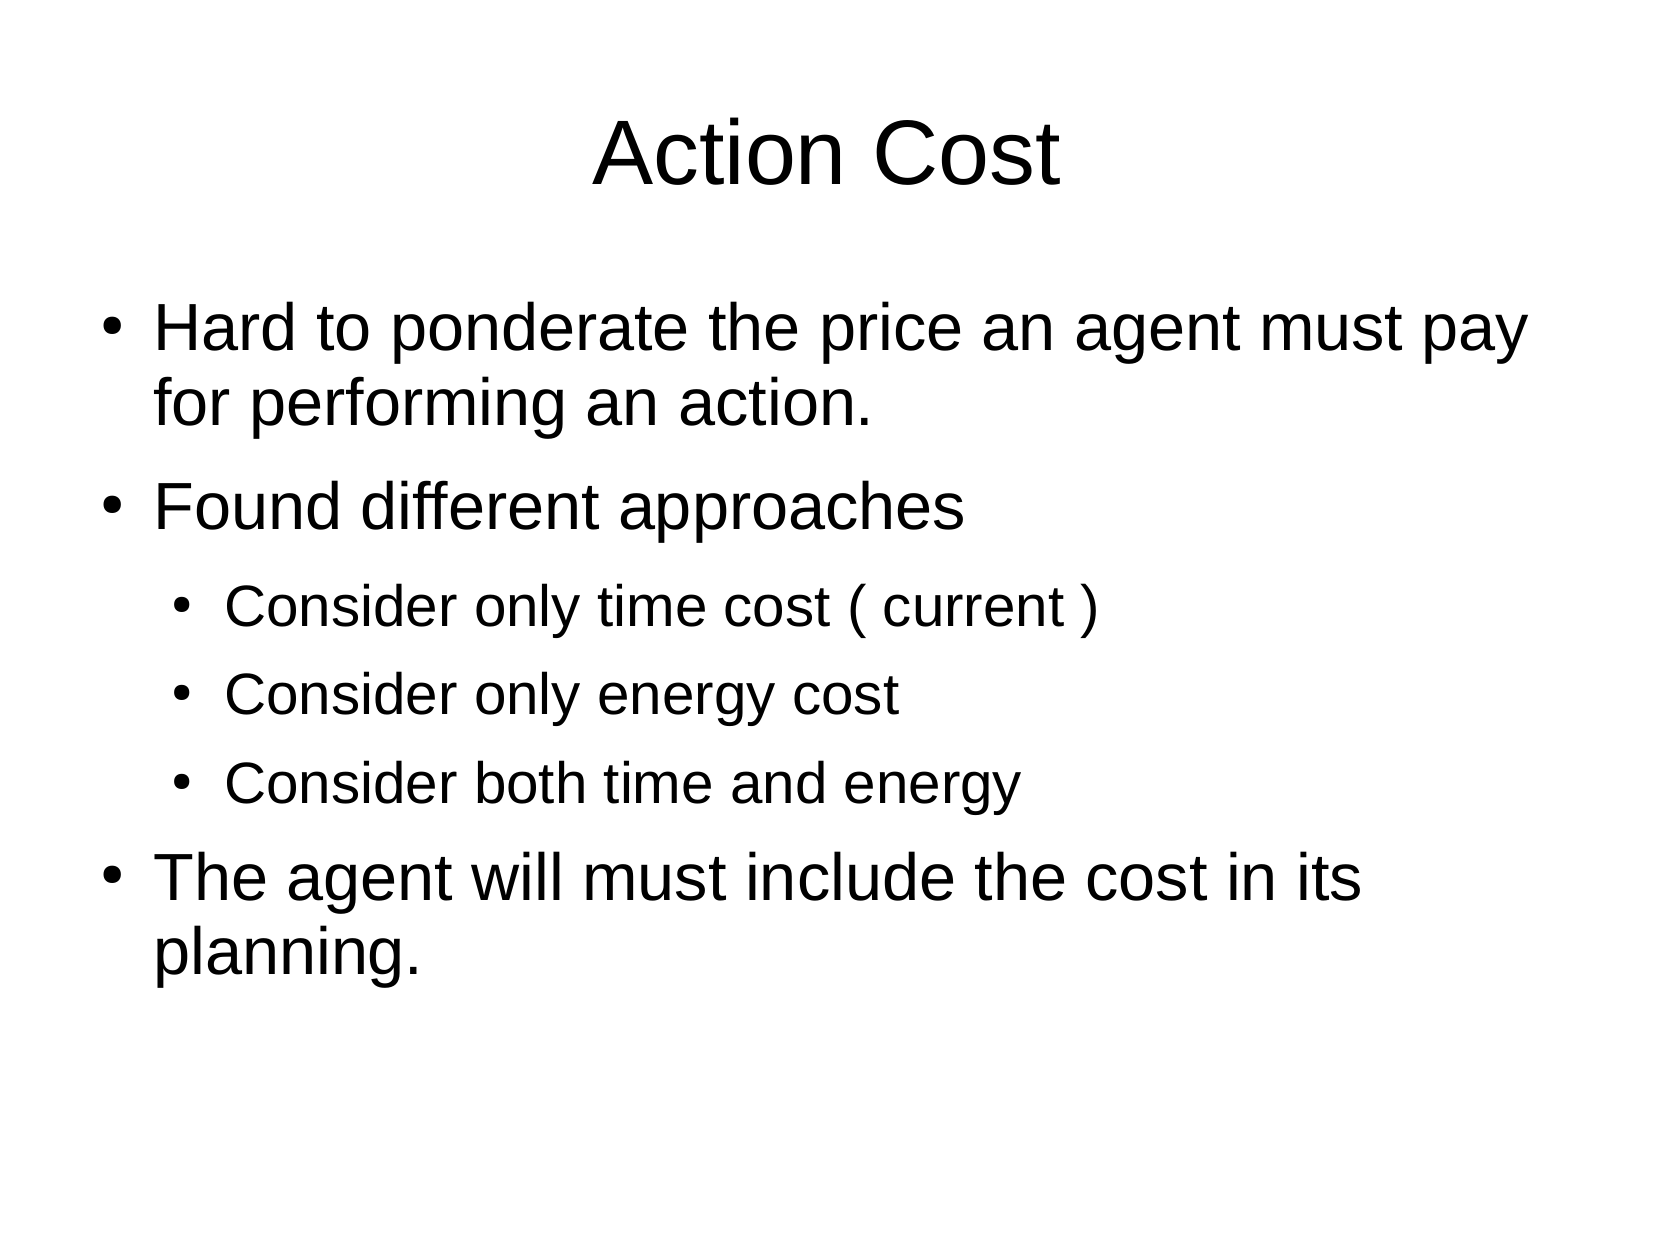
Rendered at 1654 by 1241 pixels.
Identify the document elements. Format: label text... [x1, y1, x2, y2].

list Hard to ponderate the price an agent must pay for performing an action. Found different approaches Consider only time cost ( current ) Consider only energy cost Consider both time and energy The agent will must include the cost in its planning. [82, 290, 1571, 1109]
title Action Cost [82, 49, 1571, 257]
